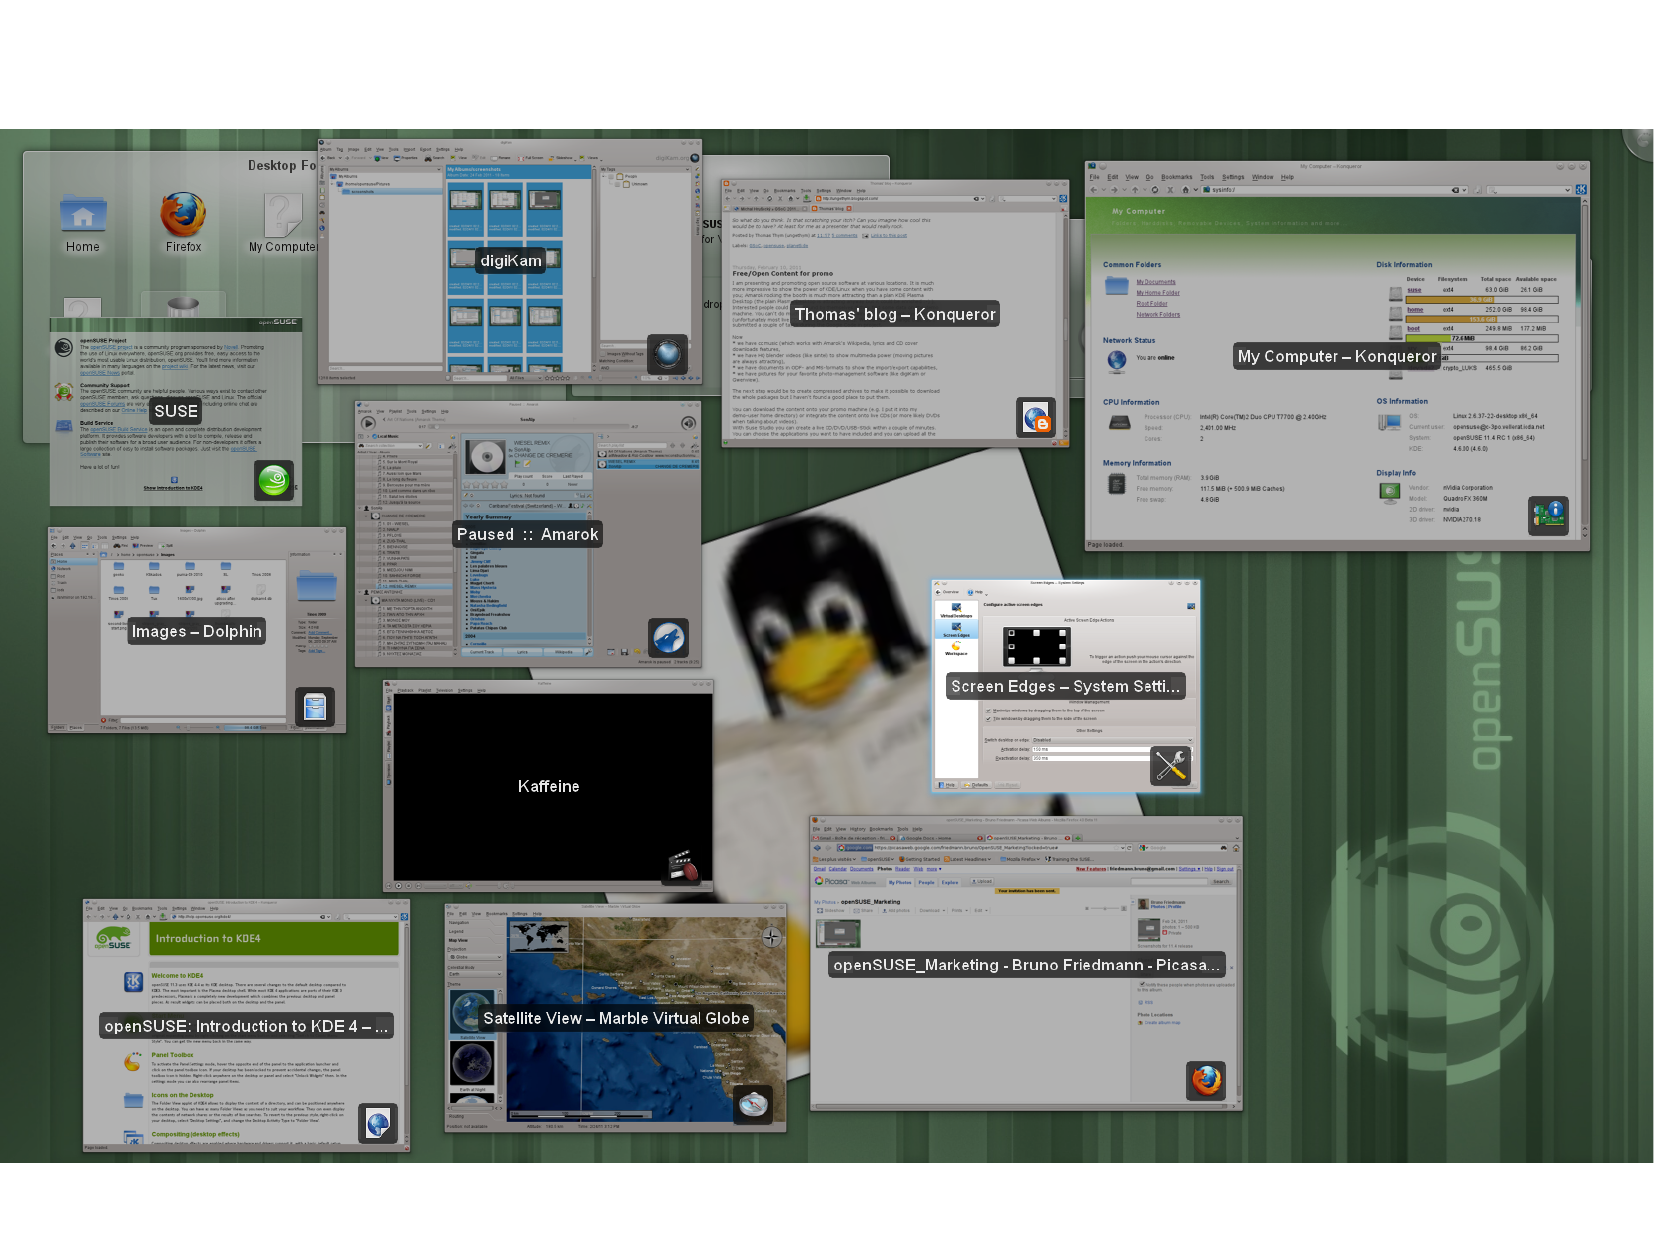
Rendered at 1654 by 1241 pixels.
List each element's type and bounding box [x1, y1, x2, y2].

picture [0, 129, 1654, 1163]
